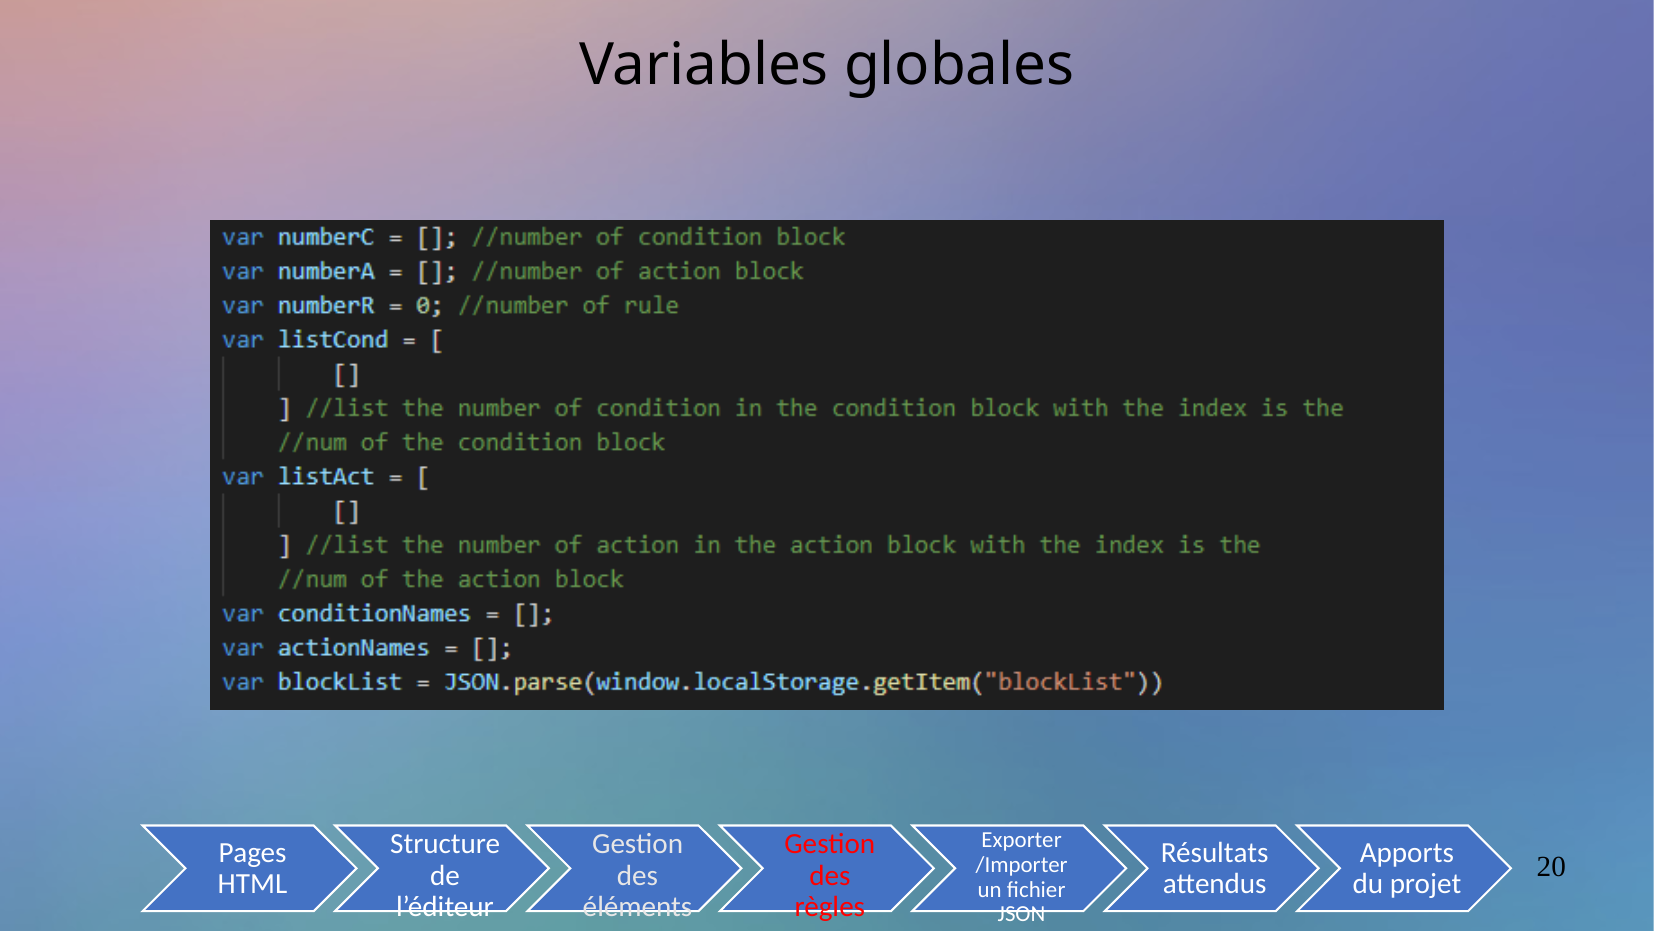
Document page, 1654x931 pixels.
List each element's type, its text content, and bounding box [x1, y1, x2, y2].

text_box Apports du projet [1297, 825, 1511, 912]
picture [0, 0, 1654, 931]
text_box Gestion des éléments [527, 825, 742, 912]
text_box Pages HTML [142, 825, 357, 912]
text_box Structure de l’éditeur [335, 825, 549, 912]
text_box Variables globales [377, 19, 1276, 105]
text_box Exporter /Importer un fichier JSON [912, 825, 1127, 912]
text_box Gestion des règles [719, 825, 934, 912]
text_box Résultats attendus [1104, 825, 1319, 912]
text_box [1536, 847, 1571, 912]
